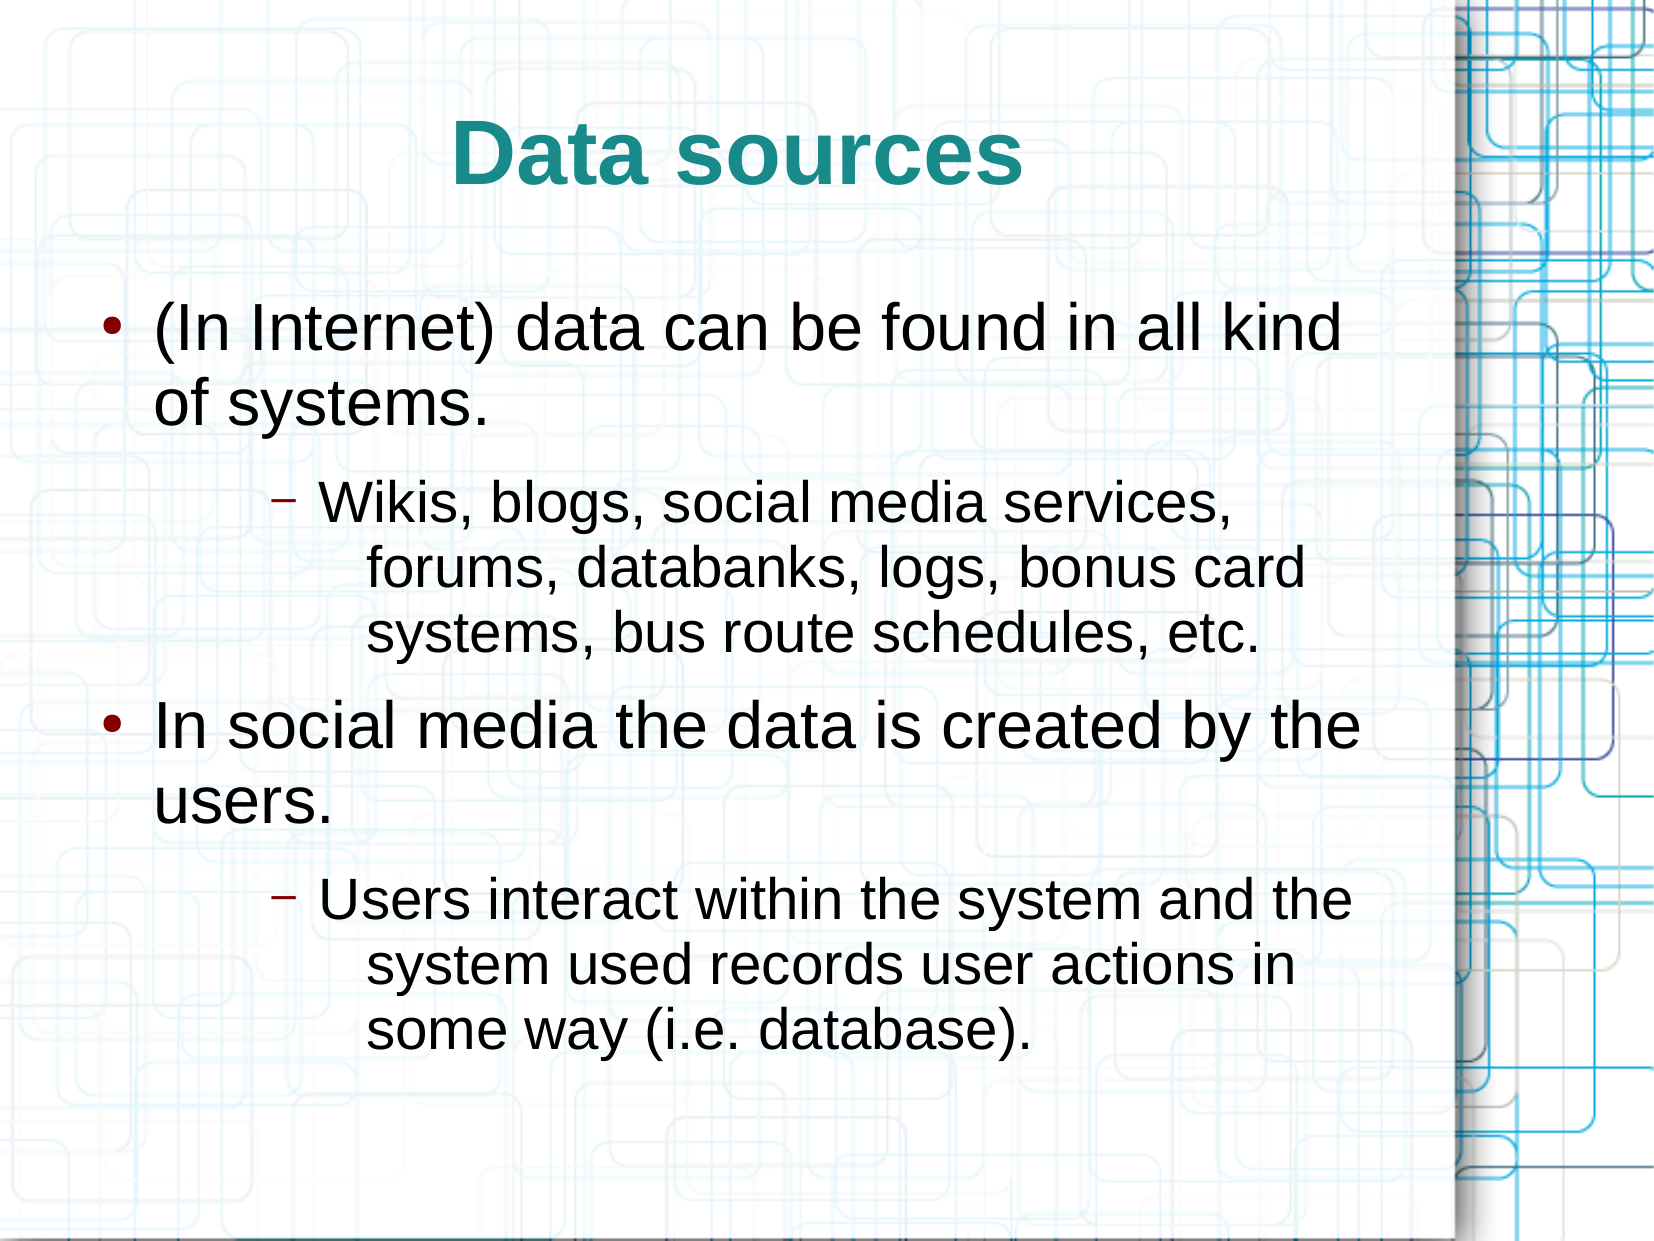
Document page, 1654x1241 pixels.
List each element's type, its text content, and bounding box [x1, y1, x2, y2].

title Data sources [59, 49, 1418, 257]
picture [0, 0, 1654, 1241]
list (In Internet) data can be found in all kind of systems. Wikis, blogs, social media services, forums, databanks, logs, bonus card systems, bus route schedules, etc. In social media the data is created by the users. Users interact within the system and the system used records user actions in some way (i.e. database). [82, 290, 1418, 1109]
